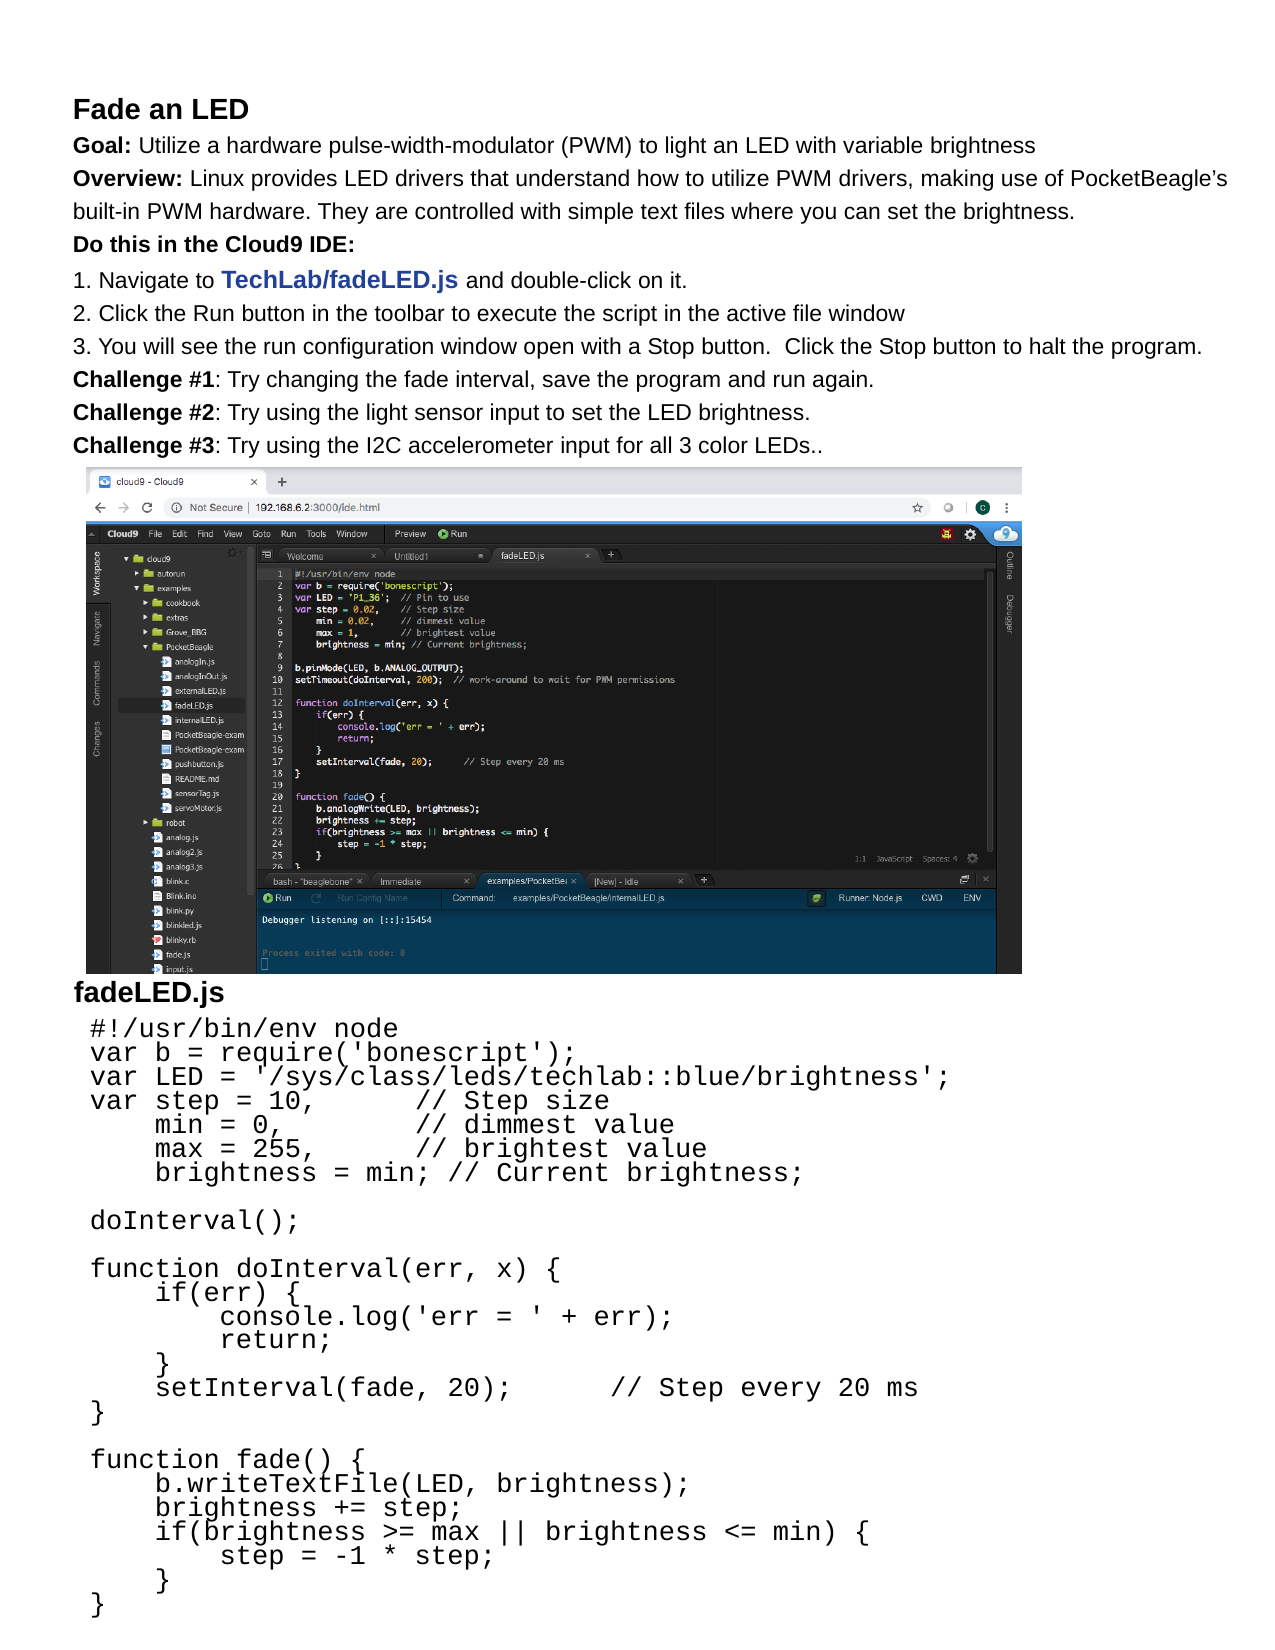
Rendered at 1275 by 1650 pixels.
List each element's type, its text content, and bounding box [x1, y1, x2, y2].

text_box fadeLED.js [59, 958, 240, 1016]
text_box Fade an LED Goal: Utilize a hardware pulse-width-modulator (PWM) to light an LED with variable brightness Overview: Linux provides LED drivers that understand how to utilize PWM drivers, making use of PocketBeagle’s built-in PWM hardware. They are controlled with simple text files where you can set the brightness. Do this in the Cloud9 IDE: 1. Navigate to TechLab/fadeLED.js and double-click on it. 2. Click the Run button in the toolbar to execute the script in the active file window 3. You will see the run configuration window open with a Stop button. Click the Stop button to halt the program. Challenge #1: Try changing the fade interval, save the program and run again. Challenge #2: Try using the light sensor input to set the LED brightness. Challenge #3: Try using the I2C accelerometer input for all 3 color LEDs.. [58, 76, 1248, 466]
picture [86, 467, 1022, 974]
text_box #!/usr/bin/env node var b = require('bonescript'); var LED = '/sys/class/leds/techlab::blue/brightness'; var step = 10, // Step size min = 0, // dimmest value max = 255, // brightest value brightness = min; // Current brightness; doInterval(); function doInterval(err, x) { if(err) { console.log('err = ' + err); return; } setInterval(fade, 20); // Step every 20 ms } function fade() { b.writeTextFile(LED, brightness); brightness += step; if(brightness >= max || brightness <= min) { step = -1 * step; } } [74, 1011, 966, 1626]
